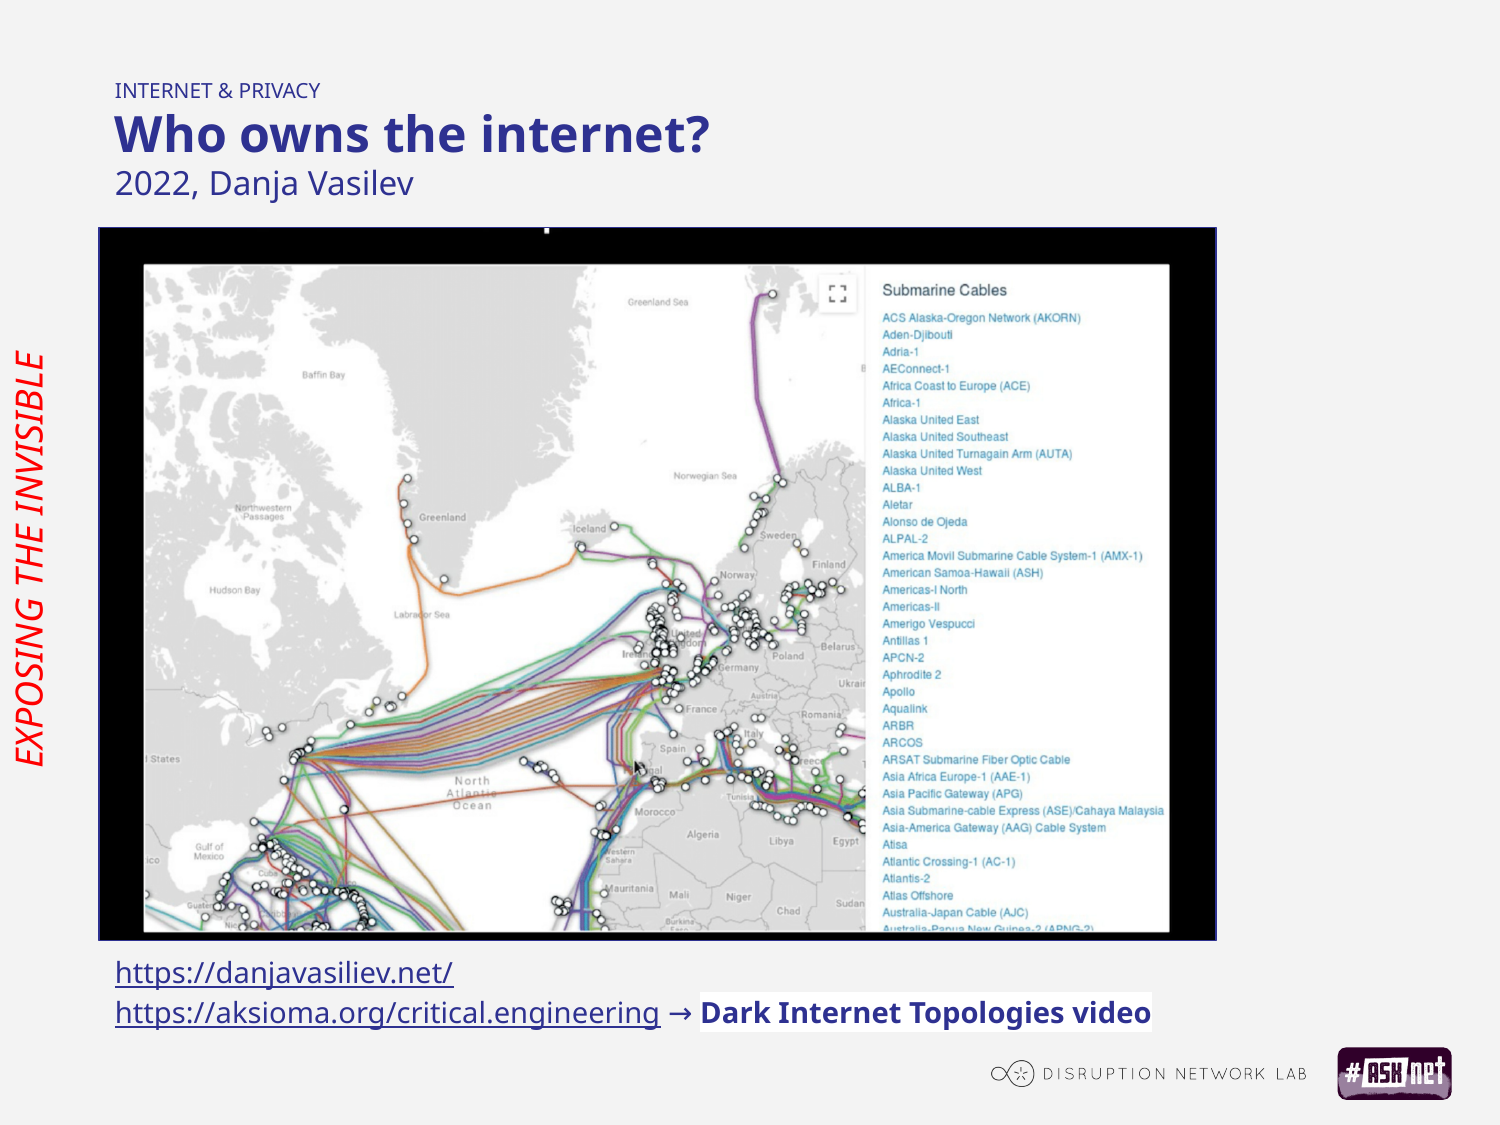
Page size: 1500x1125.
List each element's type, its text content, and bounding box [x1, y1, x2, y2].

picture [99, 228, 1216, 939]
text_box INTERNET & PRIVACY Who owns the internet? 2022, Danja Vasilev [99, 62, 1198, 148]
picture [991, 1060, 1306, 1087]
text_box https://danjavasiliev.net/ https://aksioma.org/critical.engineering → Dark Internet Topologies video [99, 939, 1414, 1050]
text_box EXPOSING THE INVISIBLE [0, 0, 56, 1121]
picture [1337, 1047, 1452, 1100]
